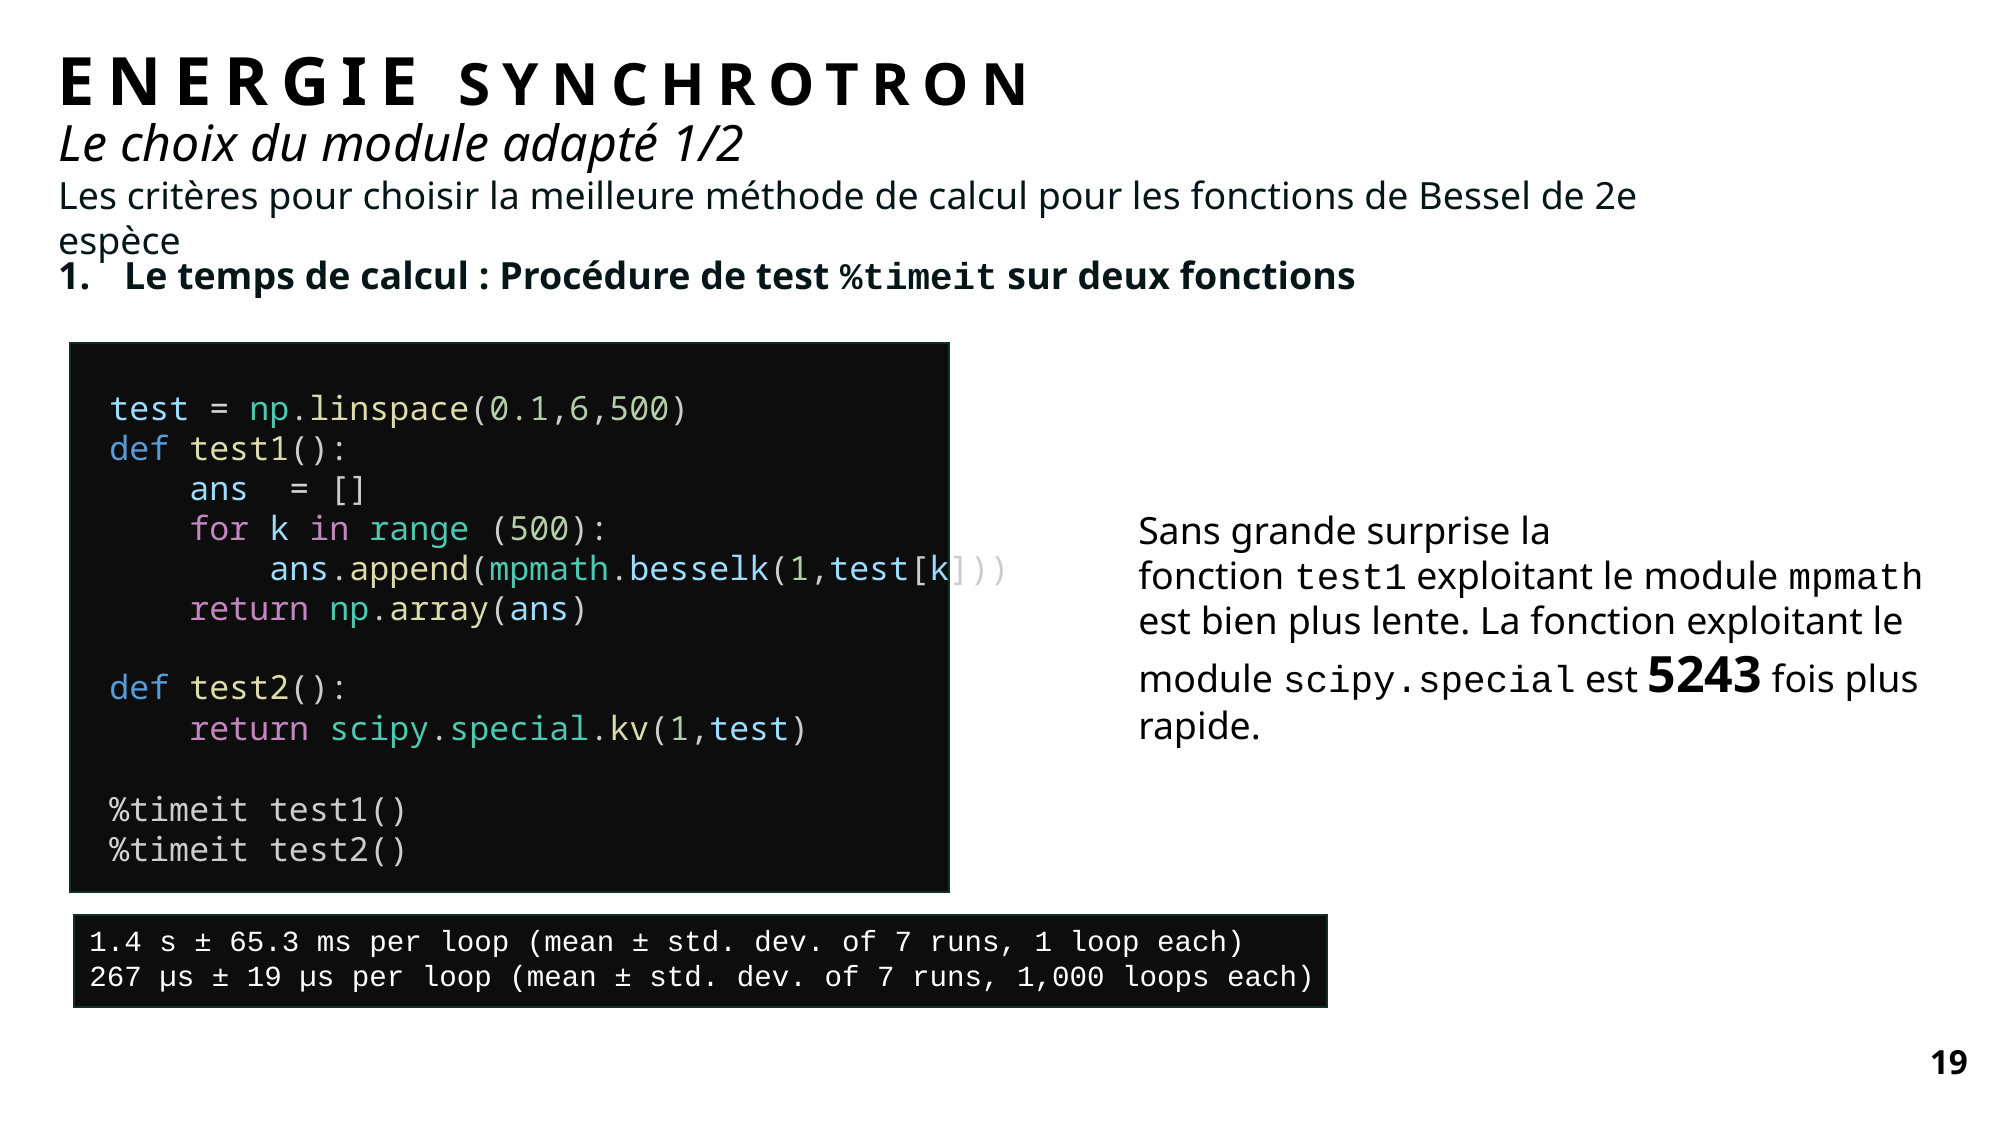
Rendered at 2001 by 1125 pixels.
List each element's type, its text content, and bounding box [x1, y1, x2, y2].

text_box Sans grande surprise la fonction test1 exploitant le module mpmath est bien plus lente. La fonction exploitant le module scipy.special est 5243 fois plus rapide. [1123, 499, 1993, 800]
title Energie synchrotron [42, 0, 1559, 127]
text_box %timeit test1() %timeit test2() [94, 781, 521, 914]
text_box Le temps de calcul : Procédure de test %timeit sur deux fonctions [43, 244, 1785, 305]
text_box Les critères pour choisir la meilleure méthode de calcul pour les fonctions de Bessel de 2e espèce [43, 164, 1785, 244]
text_box 1.4 s ± 65.3 ms per loop (mean ± std. dev. of 7 runs, 1 loop each) 267 µs ± 19 µs per loop (mean ± std. dev. of 7 runs, 1,000 loops each) [74, 914, 1372, 1045]
text_box test = np.linspace(0.1,6,500) def test1(): ans = [] for k in range (500): ans.append(mpmath.besselk(1,test[k])) return np.array(ans) def test2(): return scipy.special.kv(1,test) [94, 379, 1086, 800]
text_box Le choix du module adapté 1/2 [43, 103, 1668, 164]
text_box [69, 342, 950, 892]
text_box <numéro> [1897, 1028, 2000, 1099]
text_box [521, 800, 950, 892]
